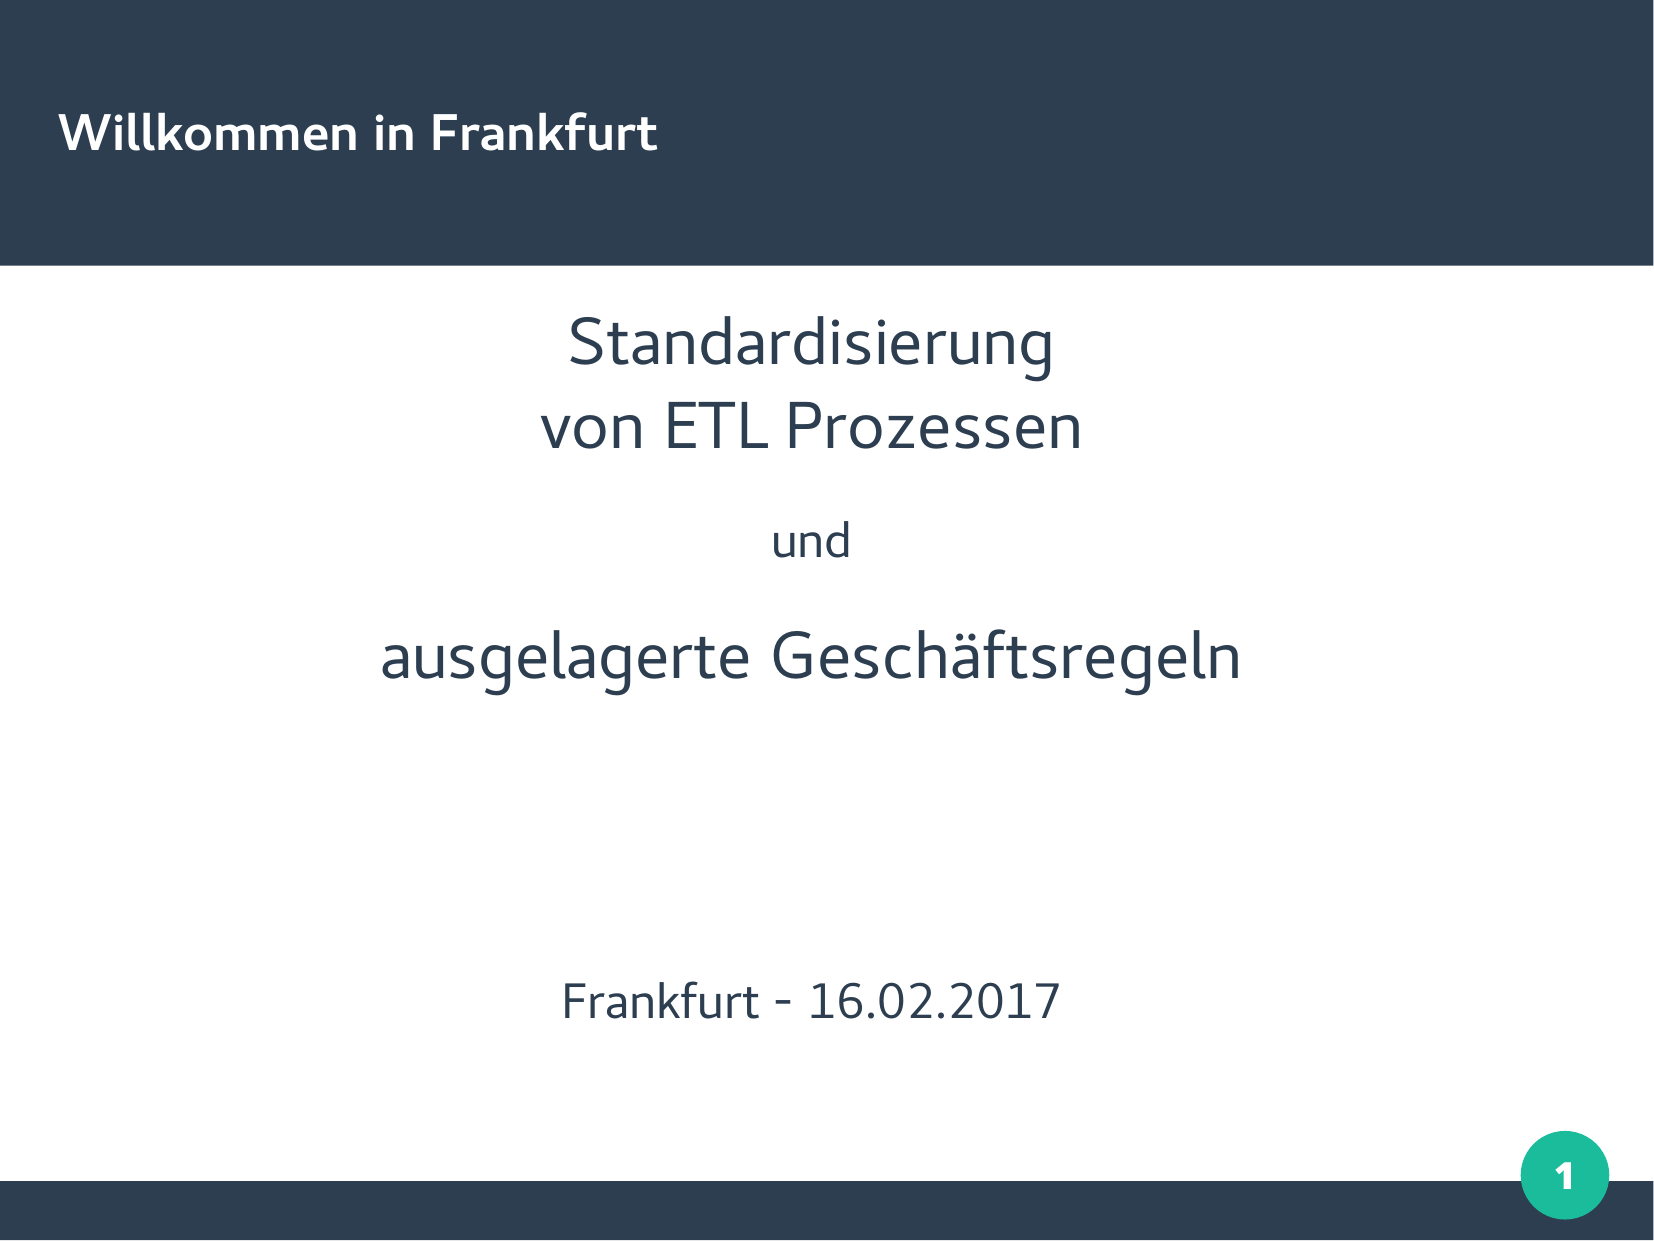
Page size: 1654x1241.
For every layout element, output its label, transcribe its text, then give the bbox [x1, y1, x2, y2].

title Willkommen in Frankfurt [59, 59, 1595, 207]
subtitle Standardisierung von ETL Prozessen und ausgelagerte Geschäftsregeln Frankfurt - 16.02.2017 [59, 298, 1565, 1119]
